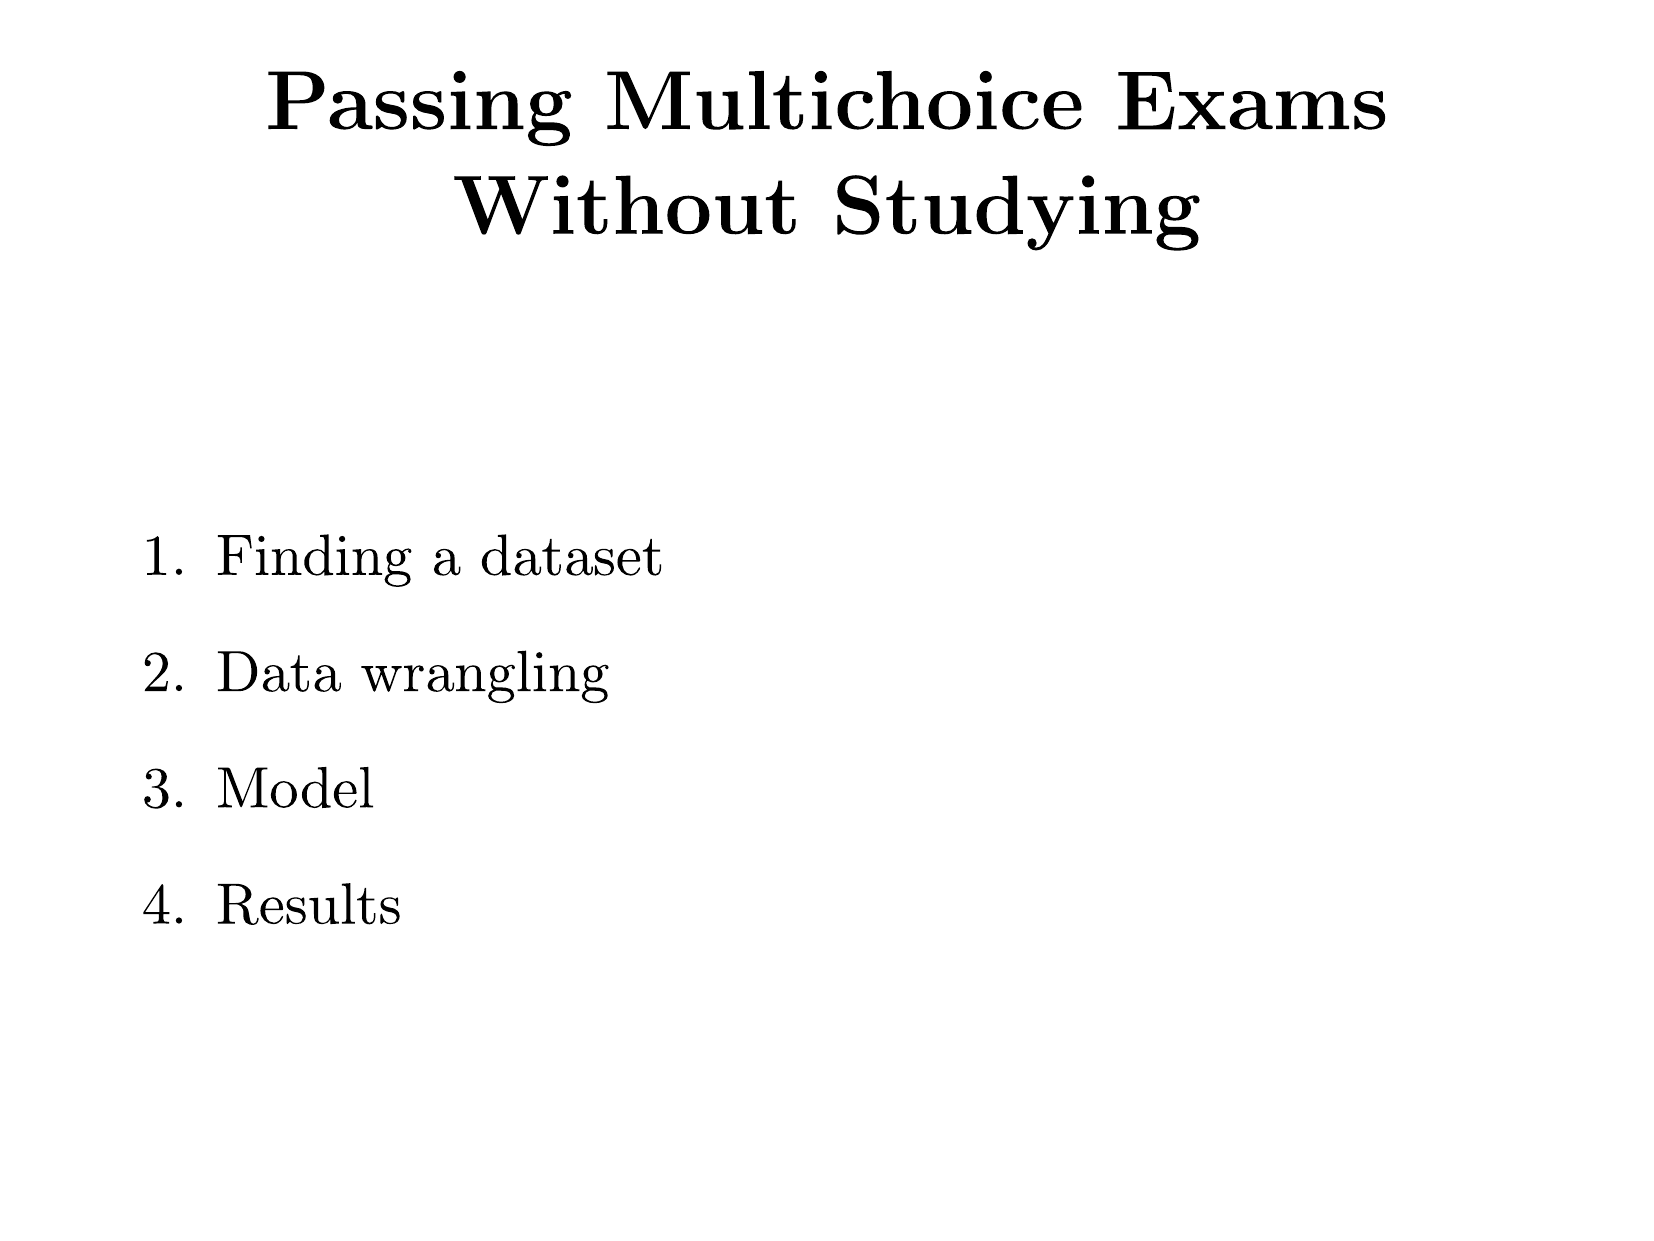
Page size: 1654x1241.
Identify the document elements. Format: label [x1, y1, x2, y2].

text_box [141, 534, 665, 925]
text_box [265, 70, 1389, 251]
